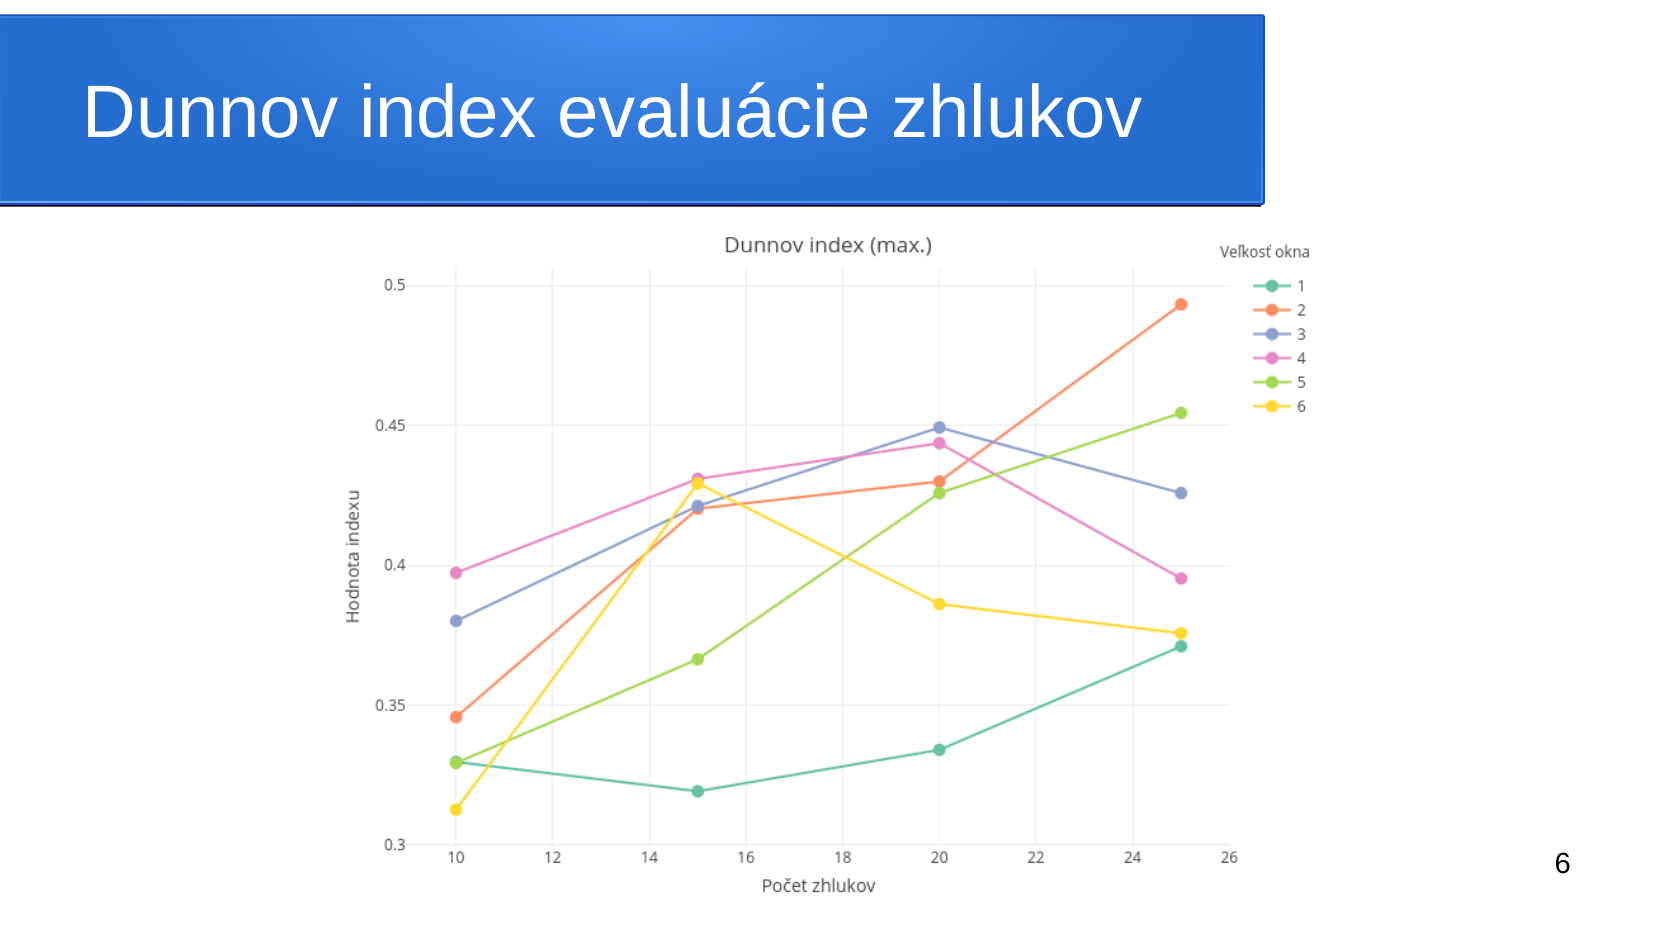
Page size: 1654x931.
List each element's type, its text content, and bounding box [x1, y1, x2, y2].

picture [312, 217, 1342, 916]
title Dunnov index evaluácie zhlukov [82, 35, 1235, 189]
